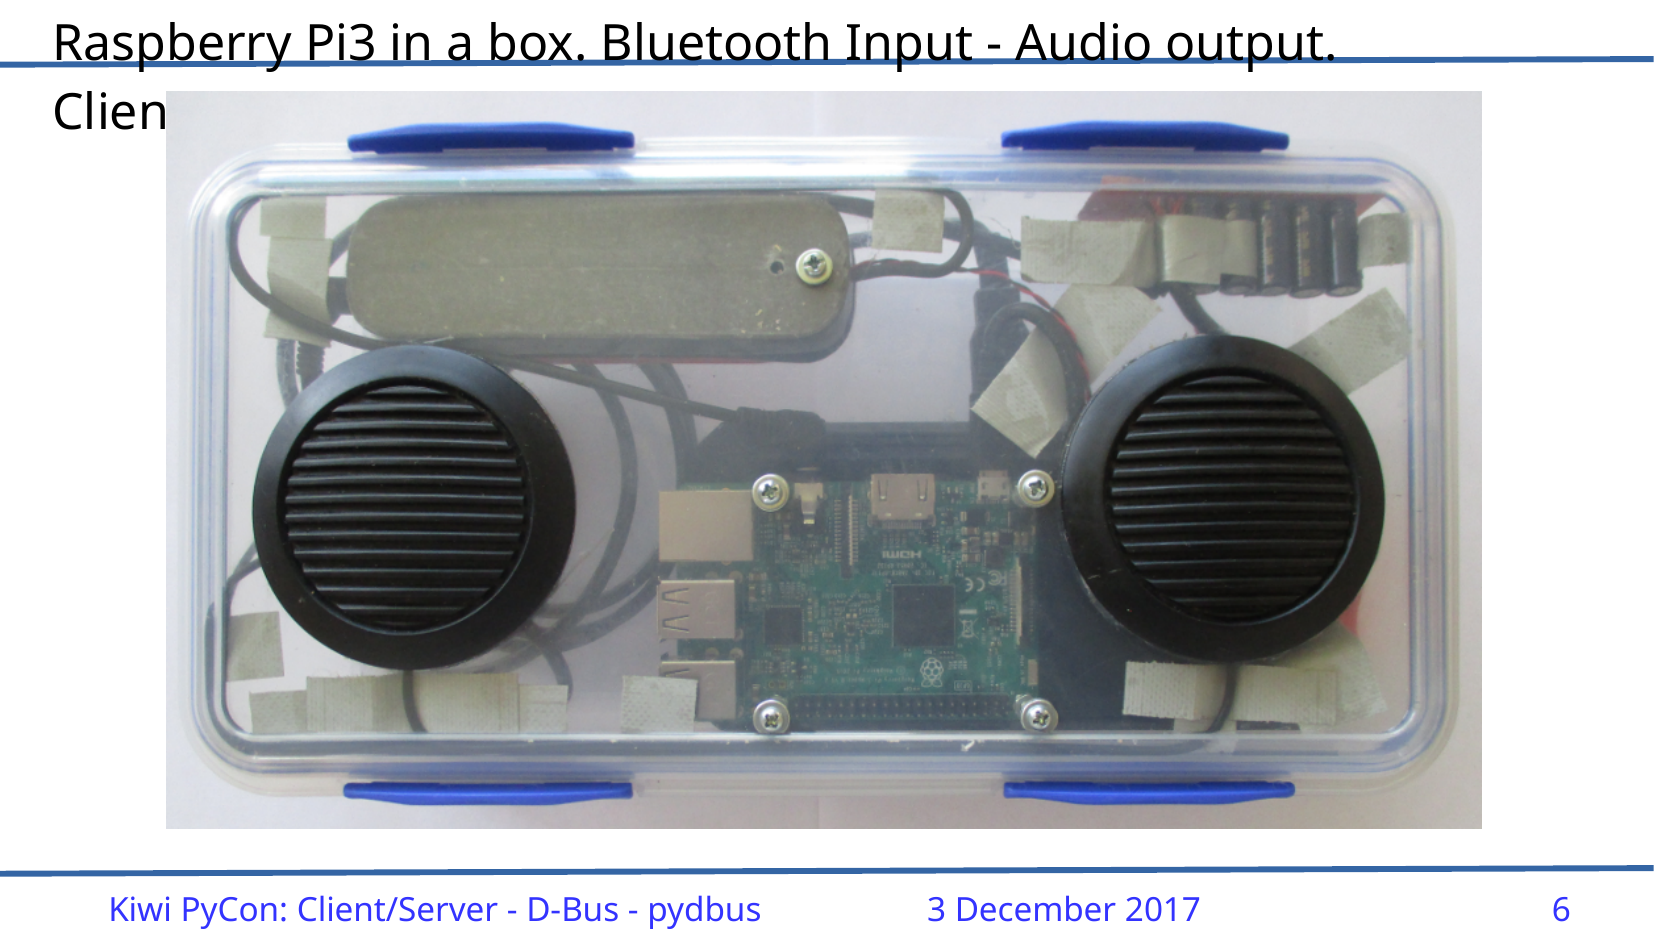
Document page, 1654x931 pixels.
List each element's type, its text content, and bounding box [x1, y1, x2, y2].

text_box Raspberry Pi3 in a box. Bluetooth Input - Audio output. Client/Server [37, 0, 1540, 76]
picture [166, 91, 1482, 829]
